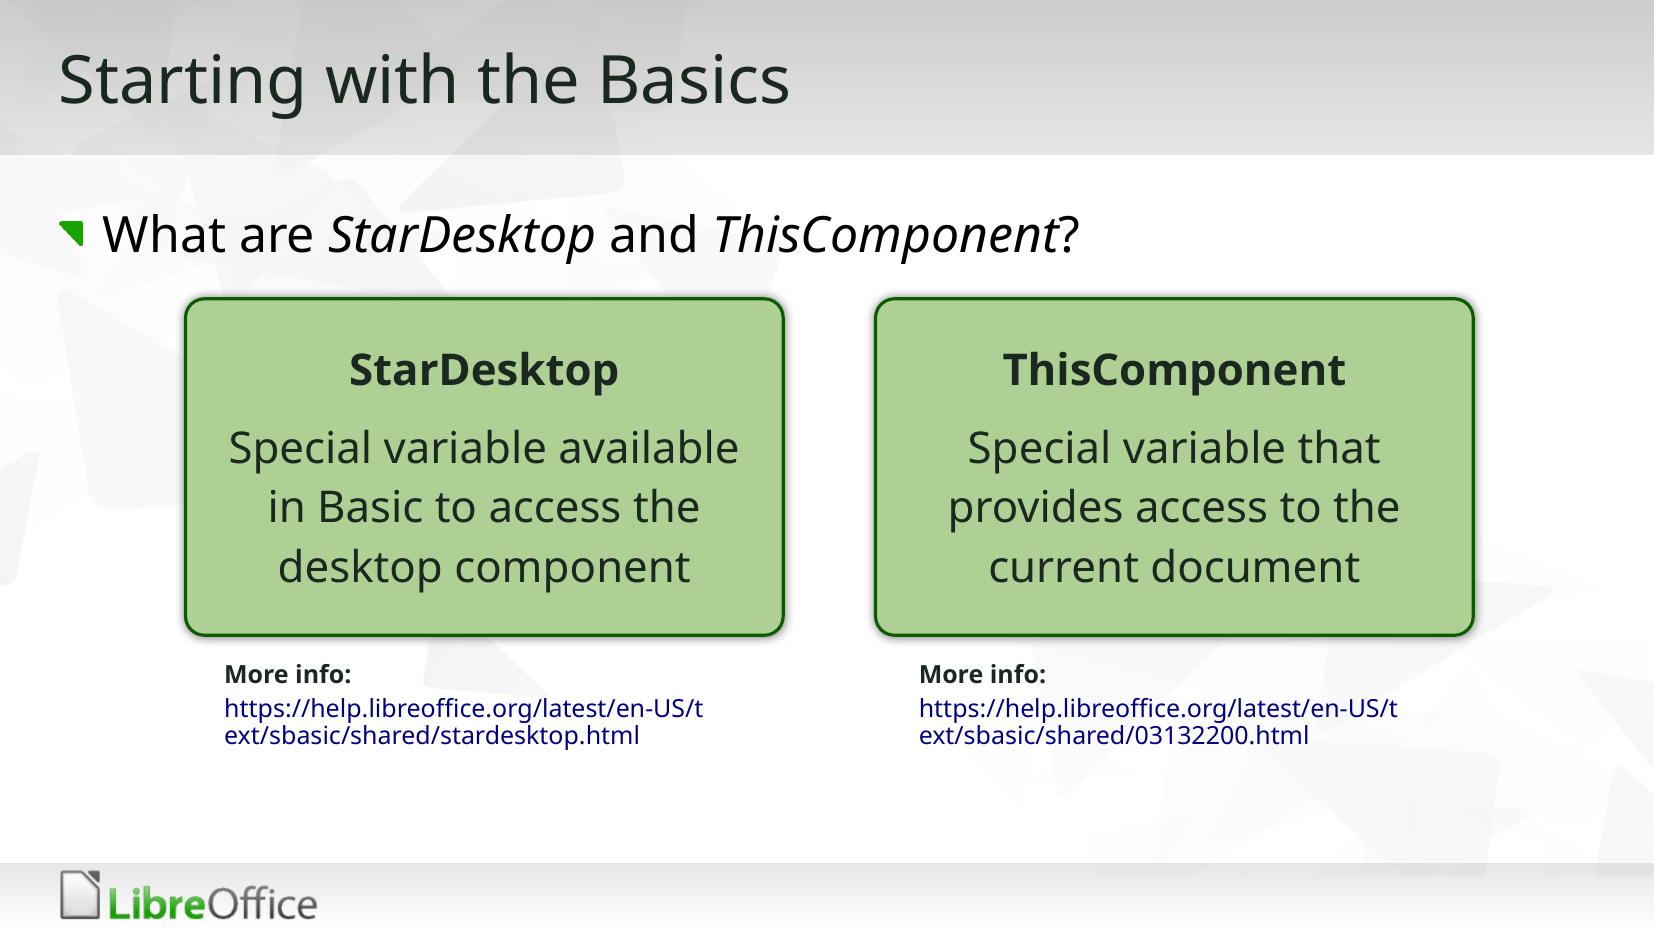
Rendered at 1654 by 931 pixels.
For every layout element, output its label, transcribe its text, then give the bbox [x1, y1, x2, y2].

text_box ThisComponent Special variable that provides access to the current document [875, 298, 1474, 636]
title Starting with the Basics [59, 22, 1595, 133]
picture [915, 411, 1654, 877]
text_box More info: https://help.libreoffice.org/latest/en-US/text/sbasic/shared/03132200.html [903, 649, 1418, 755]
list What are StarDesktop and ThisComponent? [59, 199, 1595, 739]
text_box More info: https://help.libreoffice.org/latest/en-US/text/sbasic/shared/stardesktop.html [209, 649, 724, 755]
text_box StarDesktop Special variable available in Basic to access the desktop component [185, 298, 784, 636]
picture [0, 0, 783, 698]
picture [41, 851, 337, 931]
